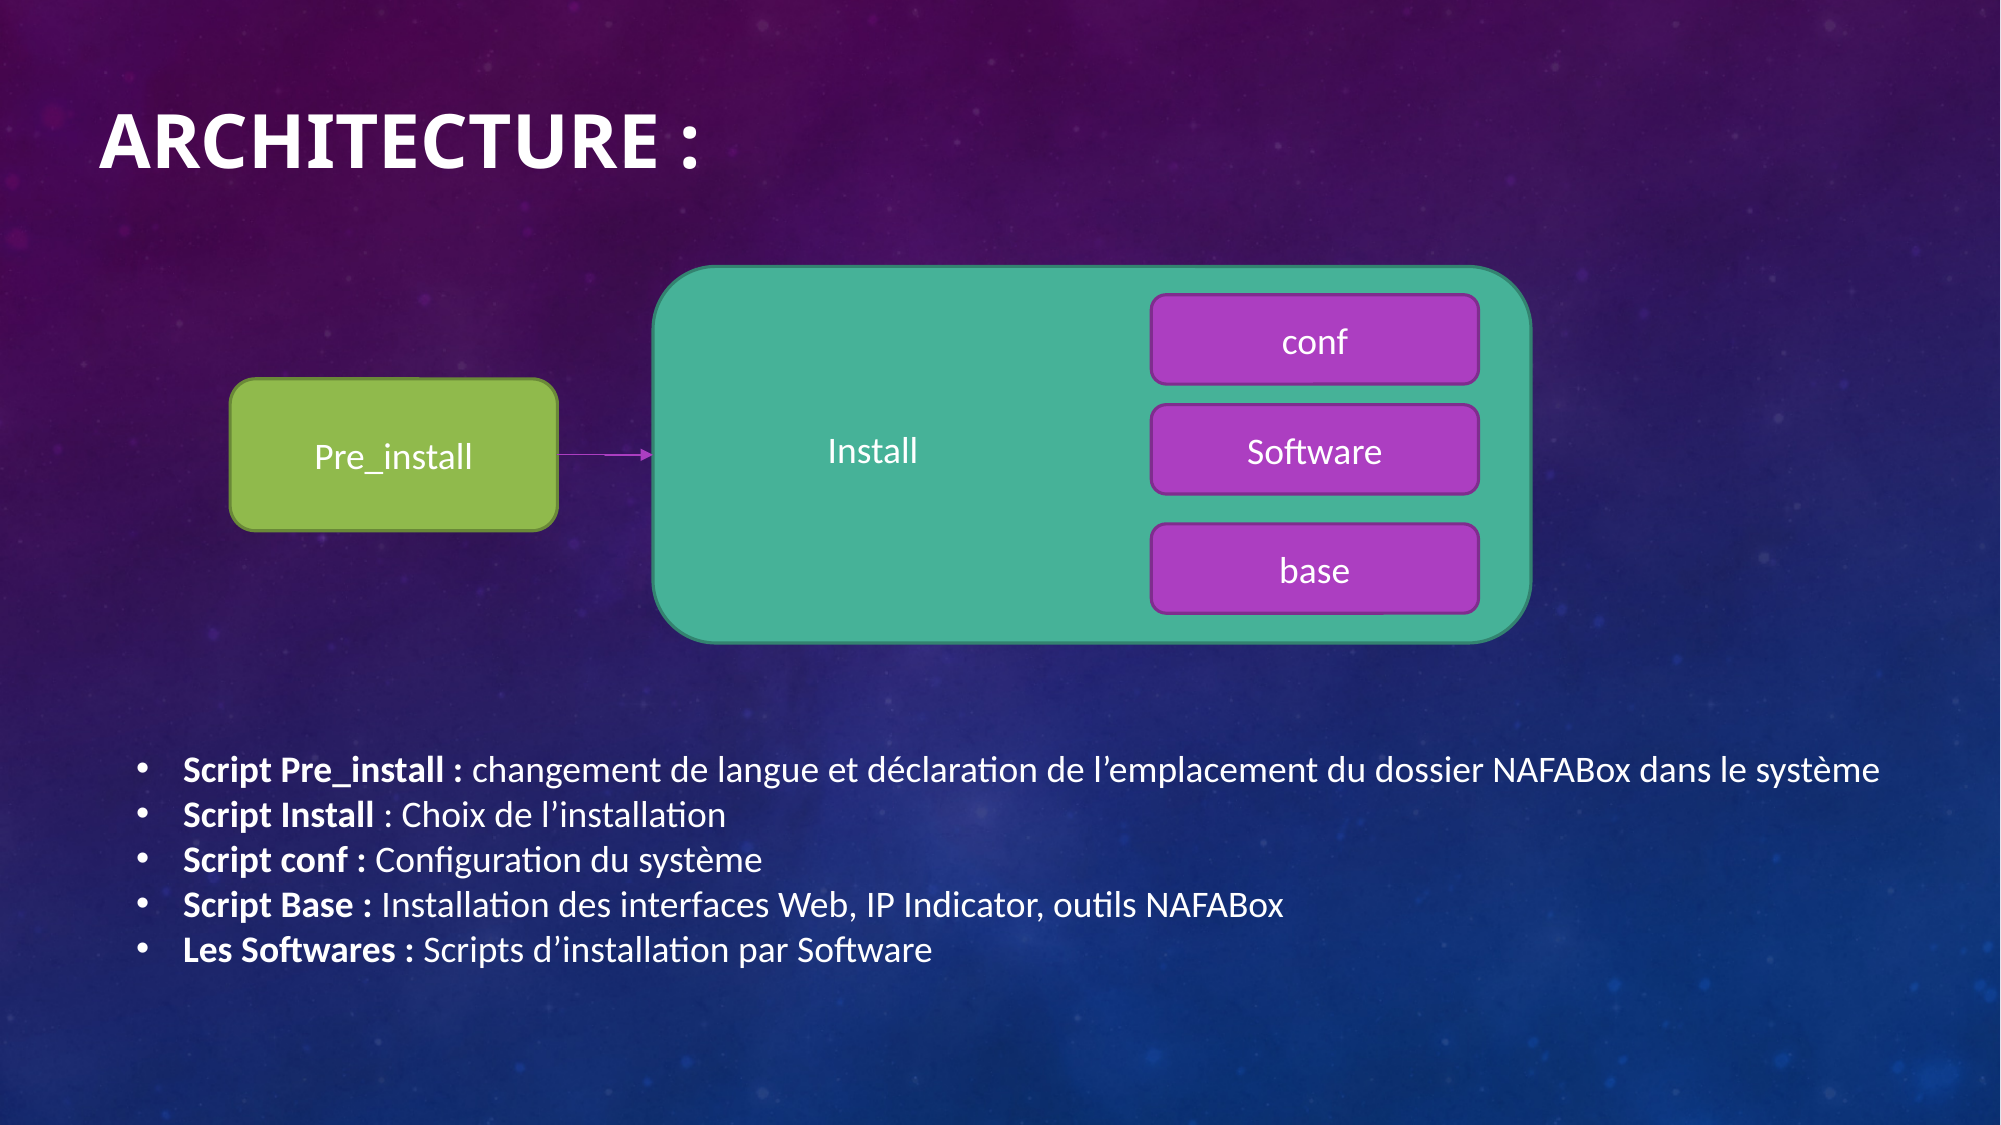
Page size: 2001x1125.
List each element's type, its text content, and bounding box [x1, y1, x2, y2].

text_box Software [1151, 404, 1479, 495]
text_box Script Pre_install : changement de langue et déclaration de l’emplacement du dossier NAFABox dans le système Script Install : Choix de l’installation Script conf : Configuration du système Script Base : Installation des interfaces Web, IP Indicator, outils NAFABox Les Softwares : Scripts d’installation par Software [121, 737, 1921, 978]
text_box Install [812, 419, 1116, 479]
text_box Pre_install [230, 378, 558, 531]
picture [0, 0, 2001, 1125]
text_box [652, 266, 1532, 643]
title Architecture : [99, 44, 1900, 232]
text_box base [1151, 523, 1479, 614]
text_box conf [1151, 294, 1479, 385]
